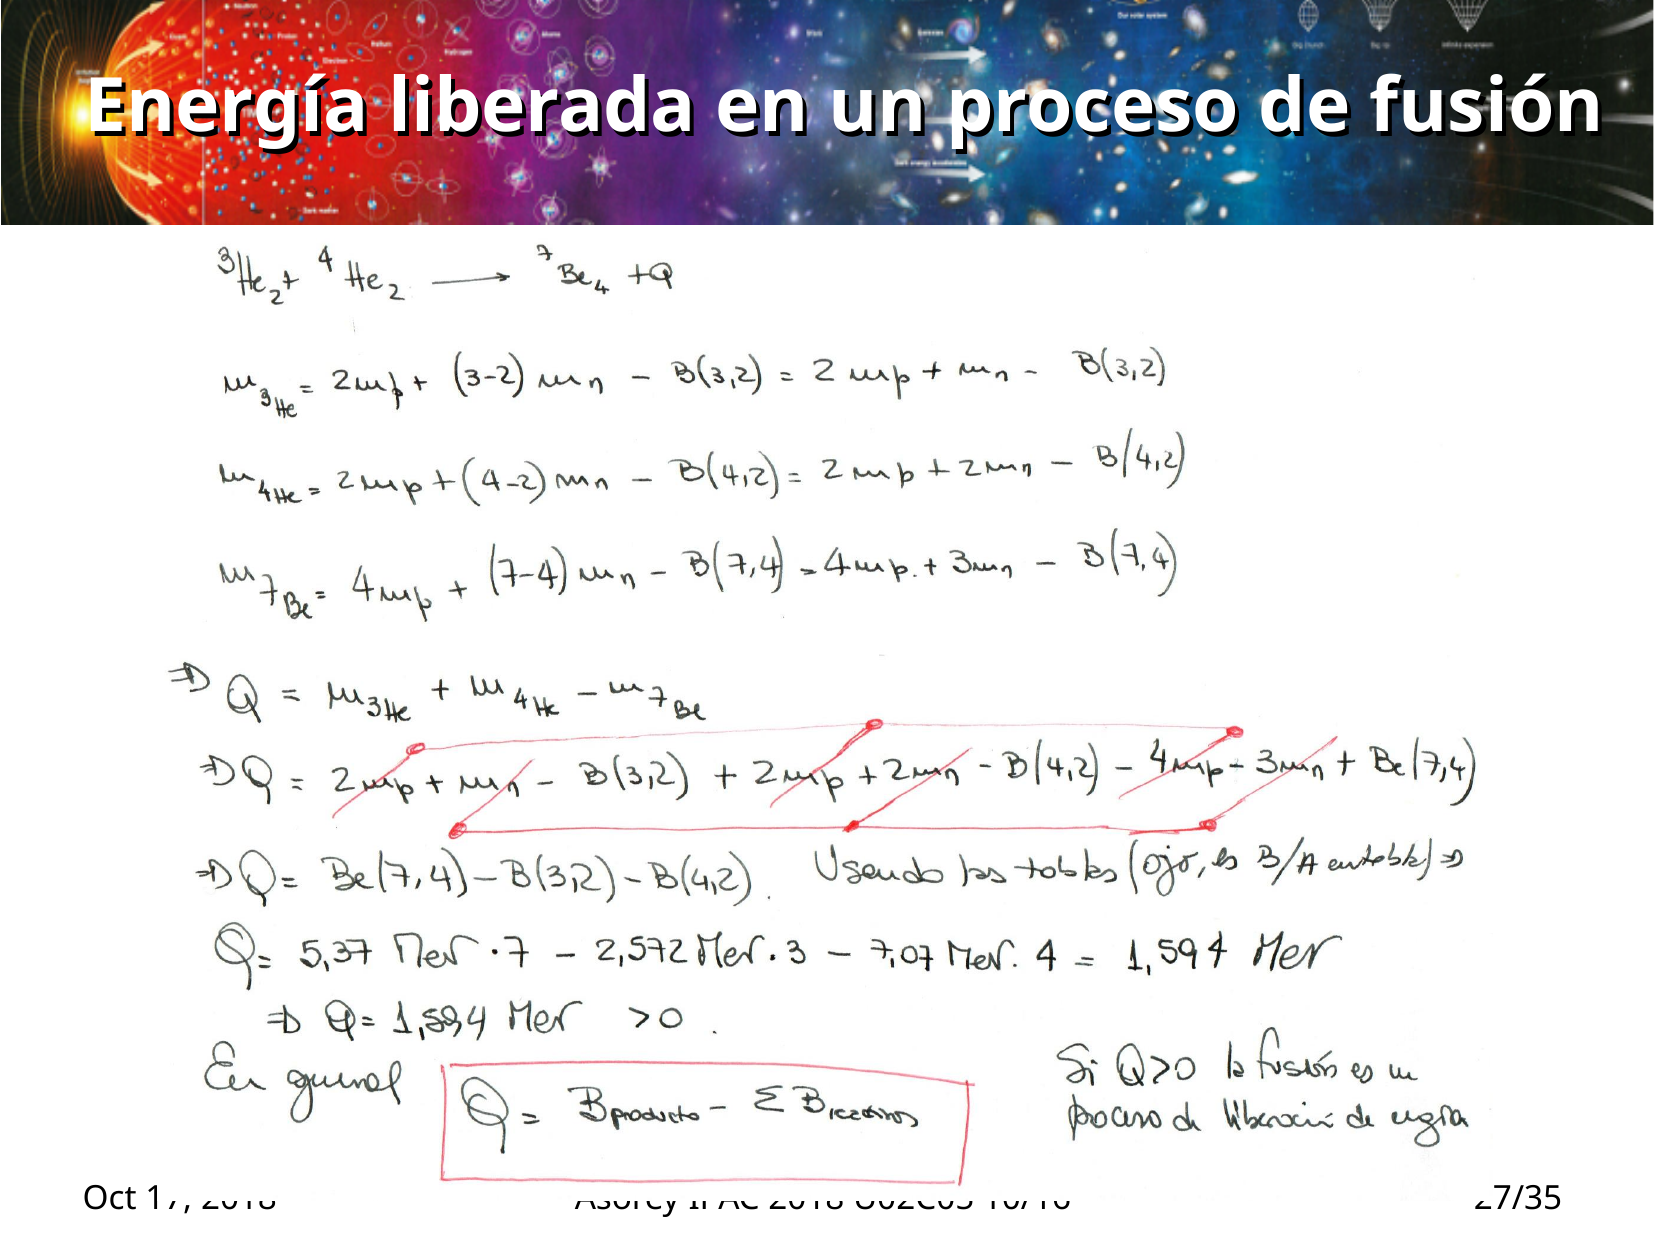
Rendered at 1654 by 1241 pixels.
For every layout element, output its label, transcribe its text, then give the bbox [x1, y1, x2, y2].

picture [1, 0, 1654, 1201]
title Energía liberada en un proceso de fusión [45, 15, 1606, 191]
